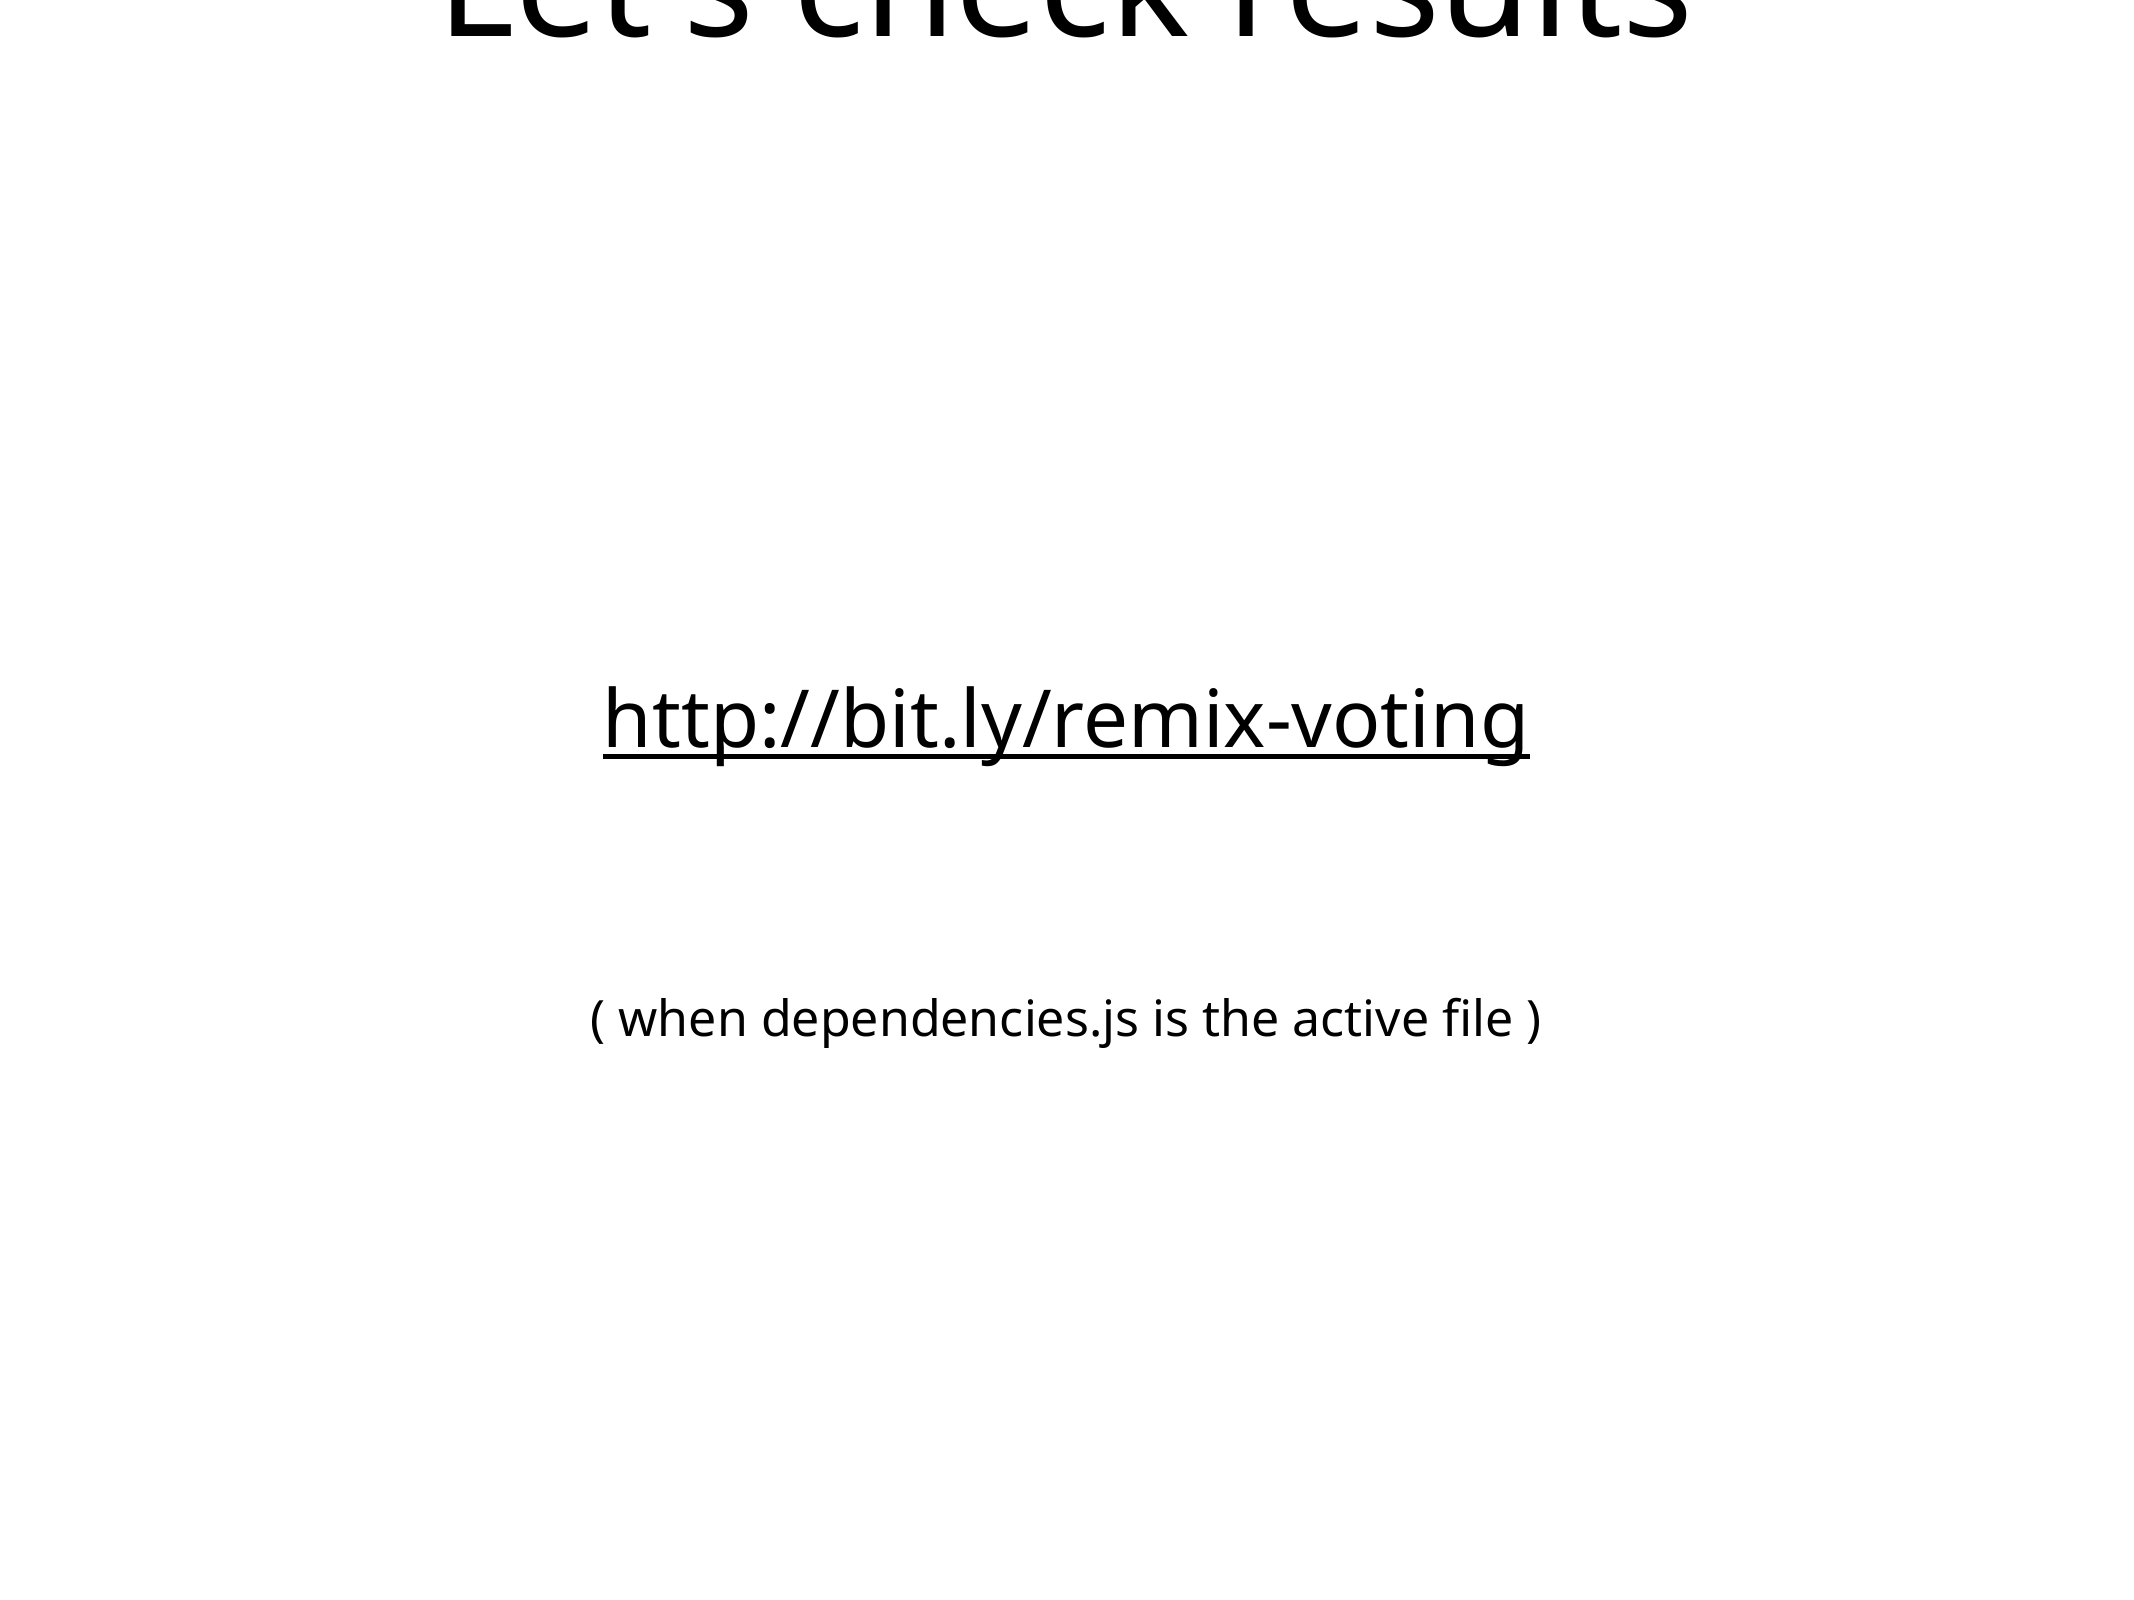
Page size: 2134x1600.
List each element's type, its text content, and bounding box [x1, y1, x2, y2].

subtitle http://bit.ly/remix-voting ( when dependencies.js is the active file ) [112, 660, 2021, 940]
title Let's check results [69, 0, 2064, 423]
